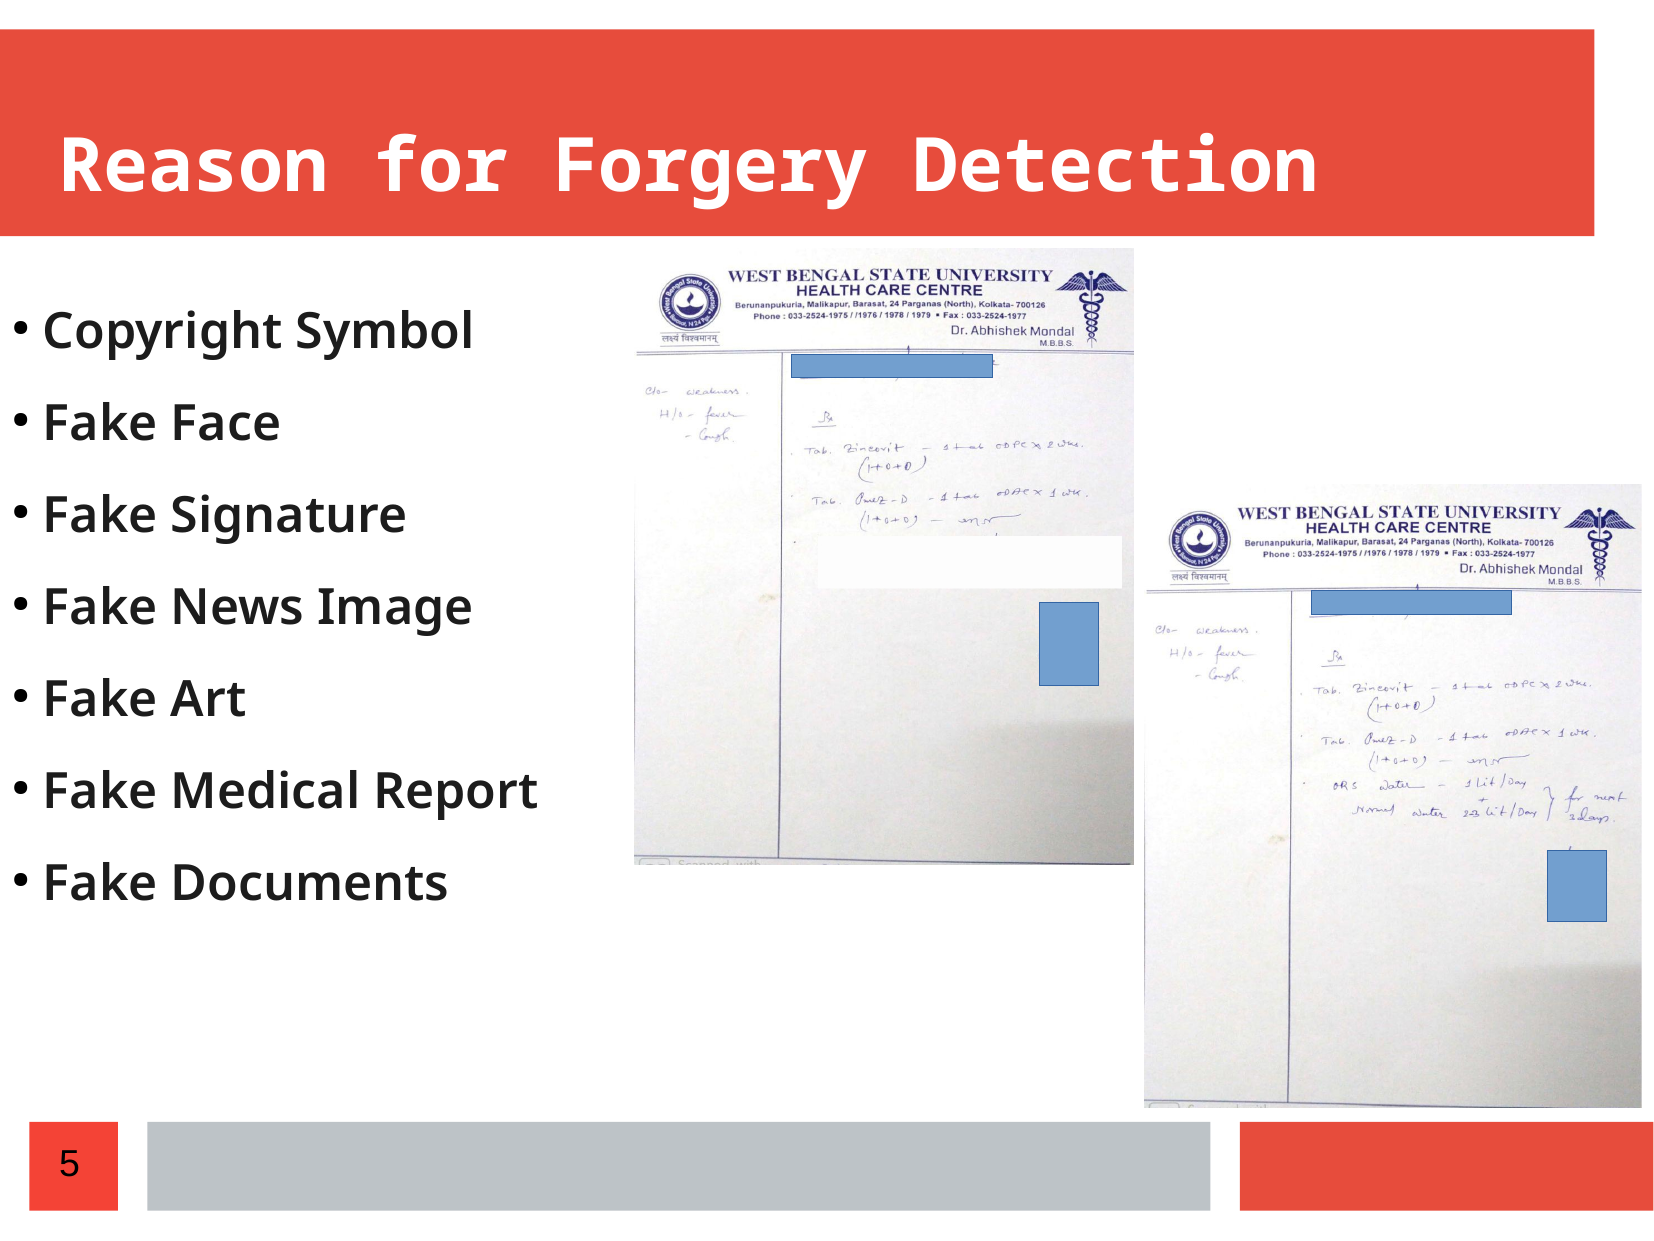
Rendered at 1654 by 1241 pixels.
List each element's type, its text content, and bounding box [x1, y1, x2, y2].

text_box [791, 354, 993, 378]
list Copyright Symbol Fake Face Fake Signature Fake News Image Fake Art Fake Medical Report Fake Documents [11, 295, 1501, 1015]
picture [1144, 484, 1642, 1108]
text_box [1547, 850, 1607, 922]
picture [634, 248, 1134, 865]
text_box [1311, 590, 1512, 615]
text_box Reason for Forgery Detection [58, 59, 1595, 207]
text_box <number> [44, 1134, 674, 1205]
text_box [1039, 602, 1099, 686]
